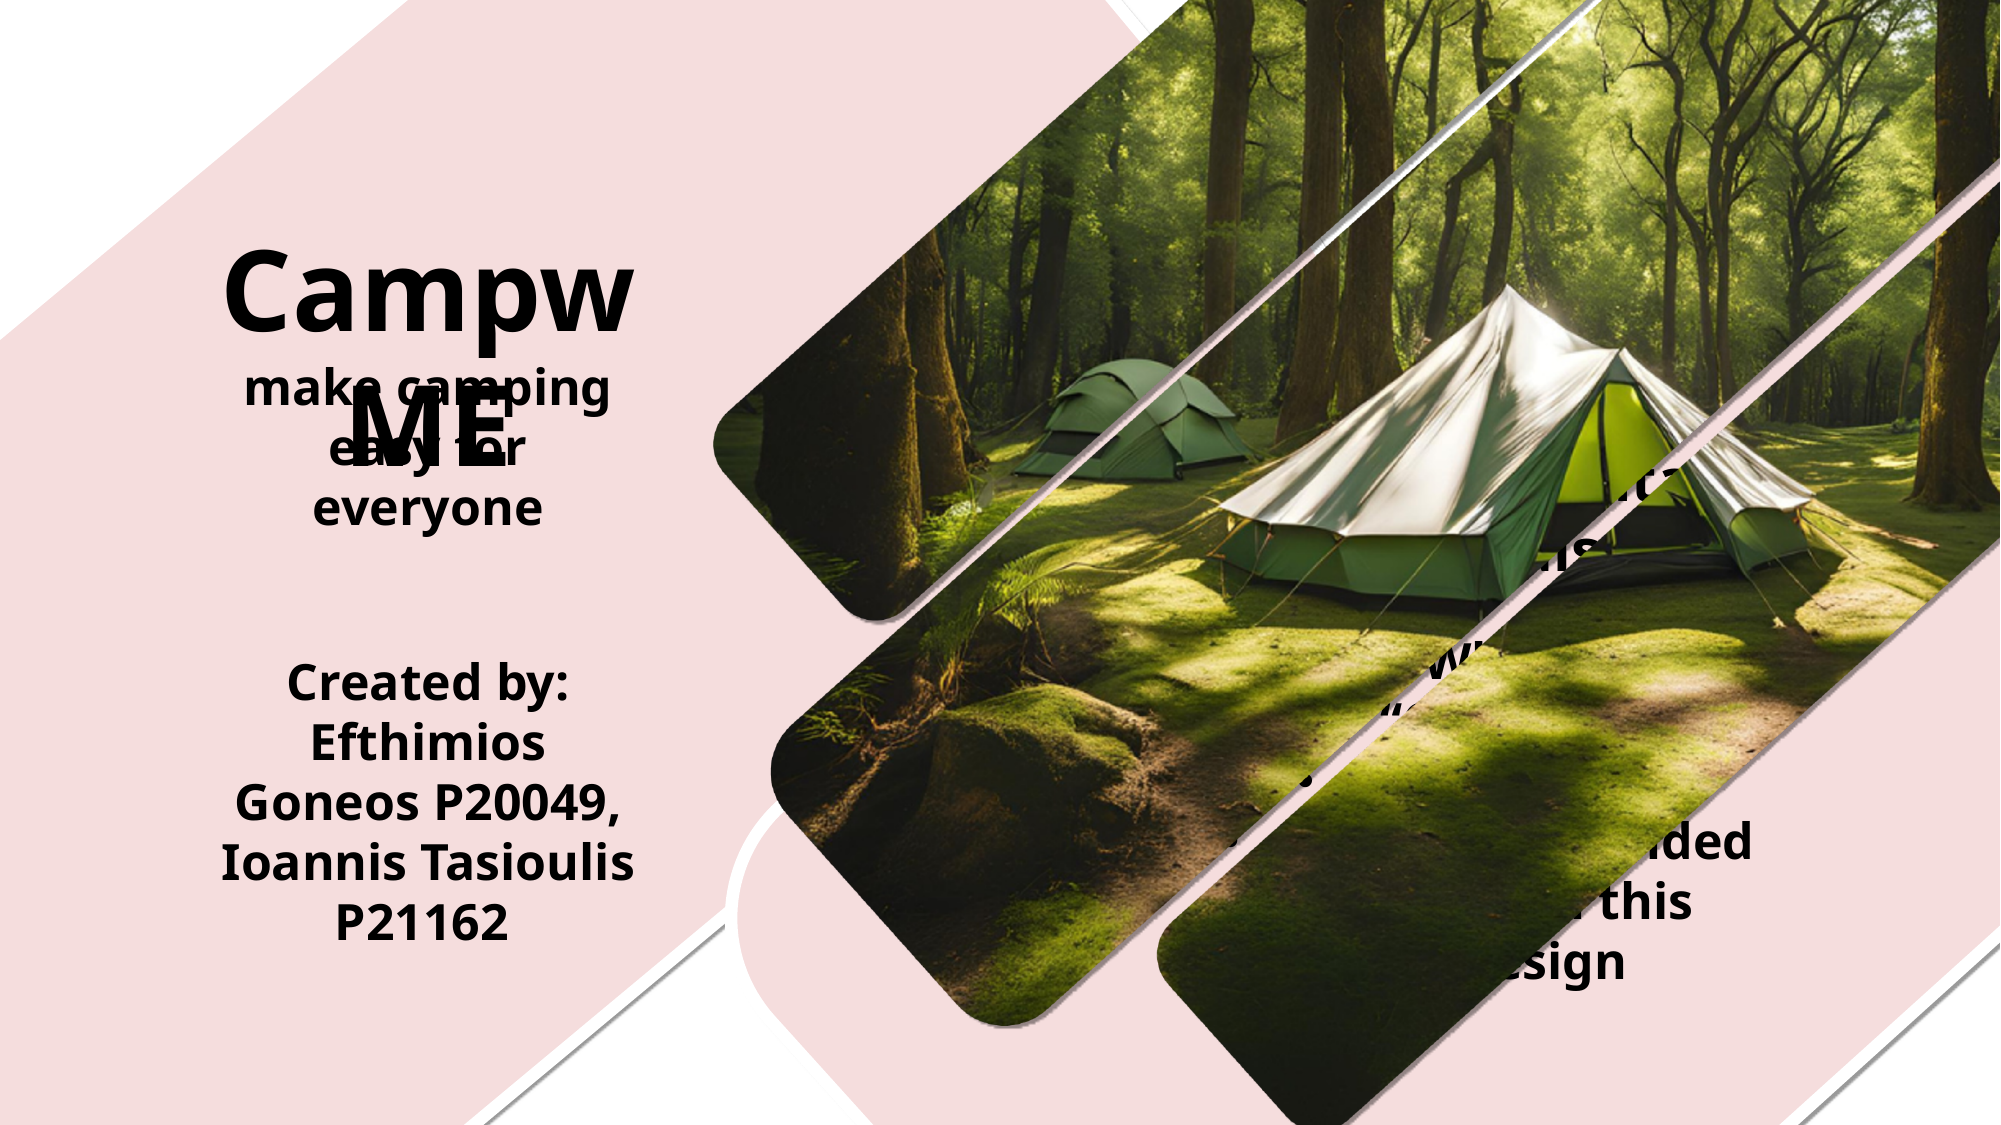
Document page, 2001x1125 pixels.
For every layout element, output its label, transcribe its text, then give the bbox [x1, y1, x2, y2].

text_box CampwME [201, 211, 655, 348]
text_box make camping easy for everyone [201, 348, 655, 485]
text_box [0, 0, 713, 1125]
text_box Created by: Efthimios Goneos P20049, Ioannis Tasioulis P21162 [201, 642, 655, 961]
picture [713, 0, 2000, 1125]
